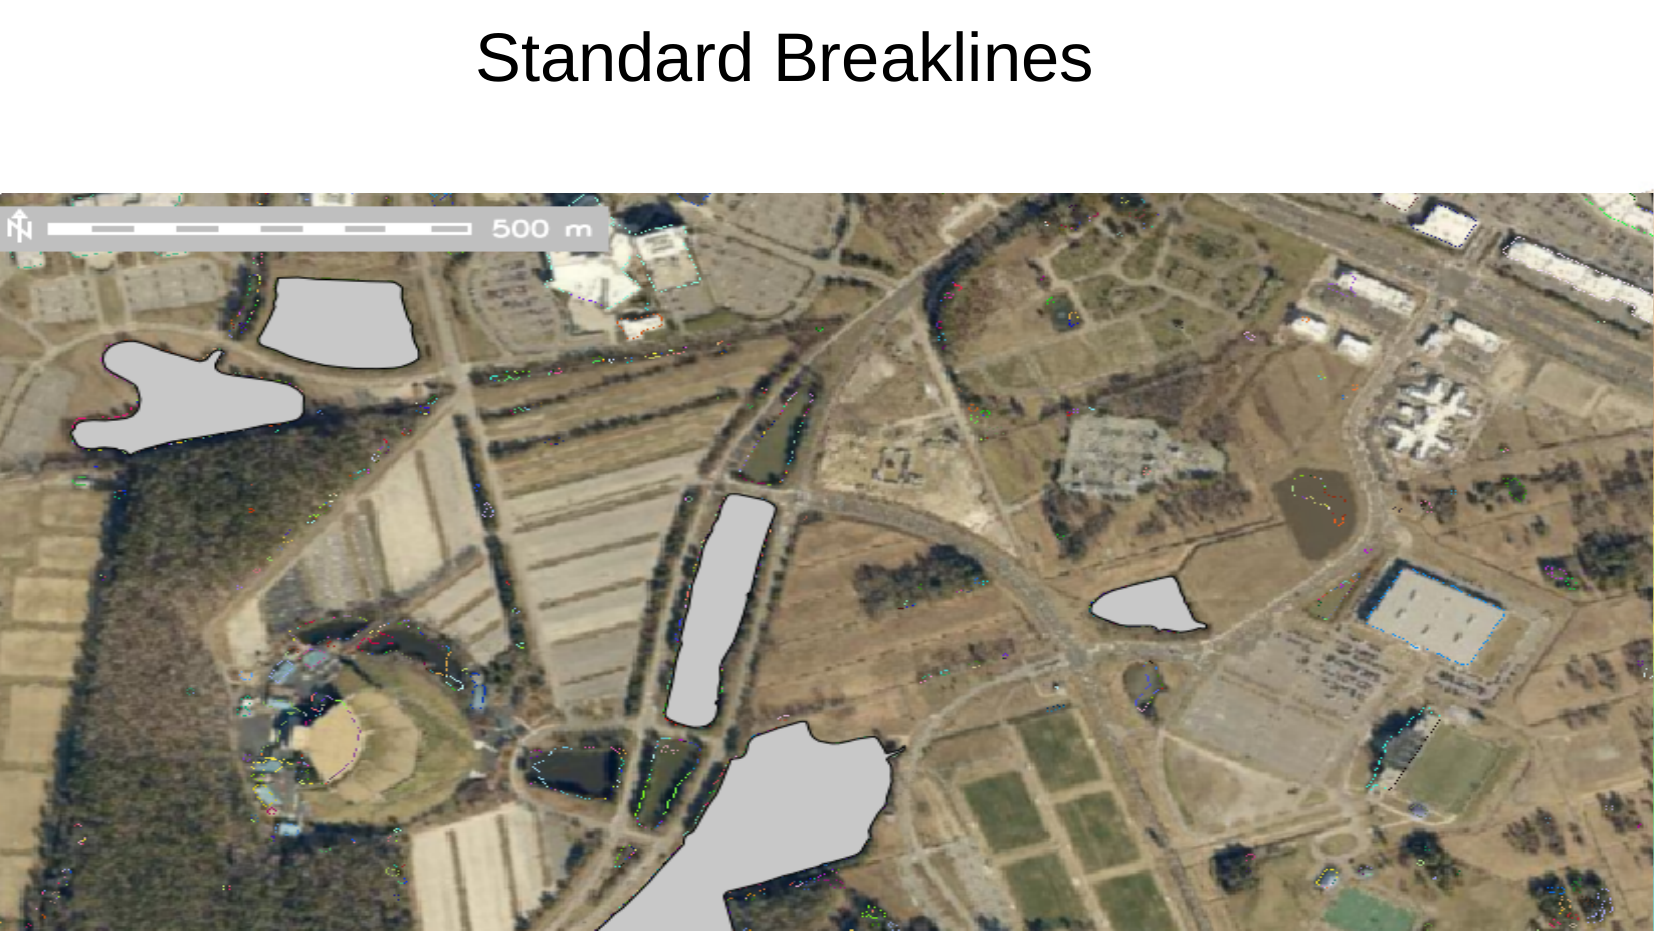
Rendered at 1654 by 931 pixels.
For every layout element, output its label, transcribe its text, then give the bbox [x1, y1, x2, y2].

picture [0, 0, 1654, 931]
title Standard Breaklines [59, 2, 1549, 113]
